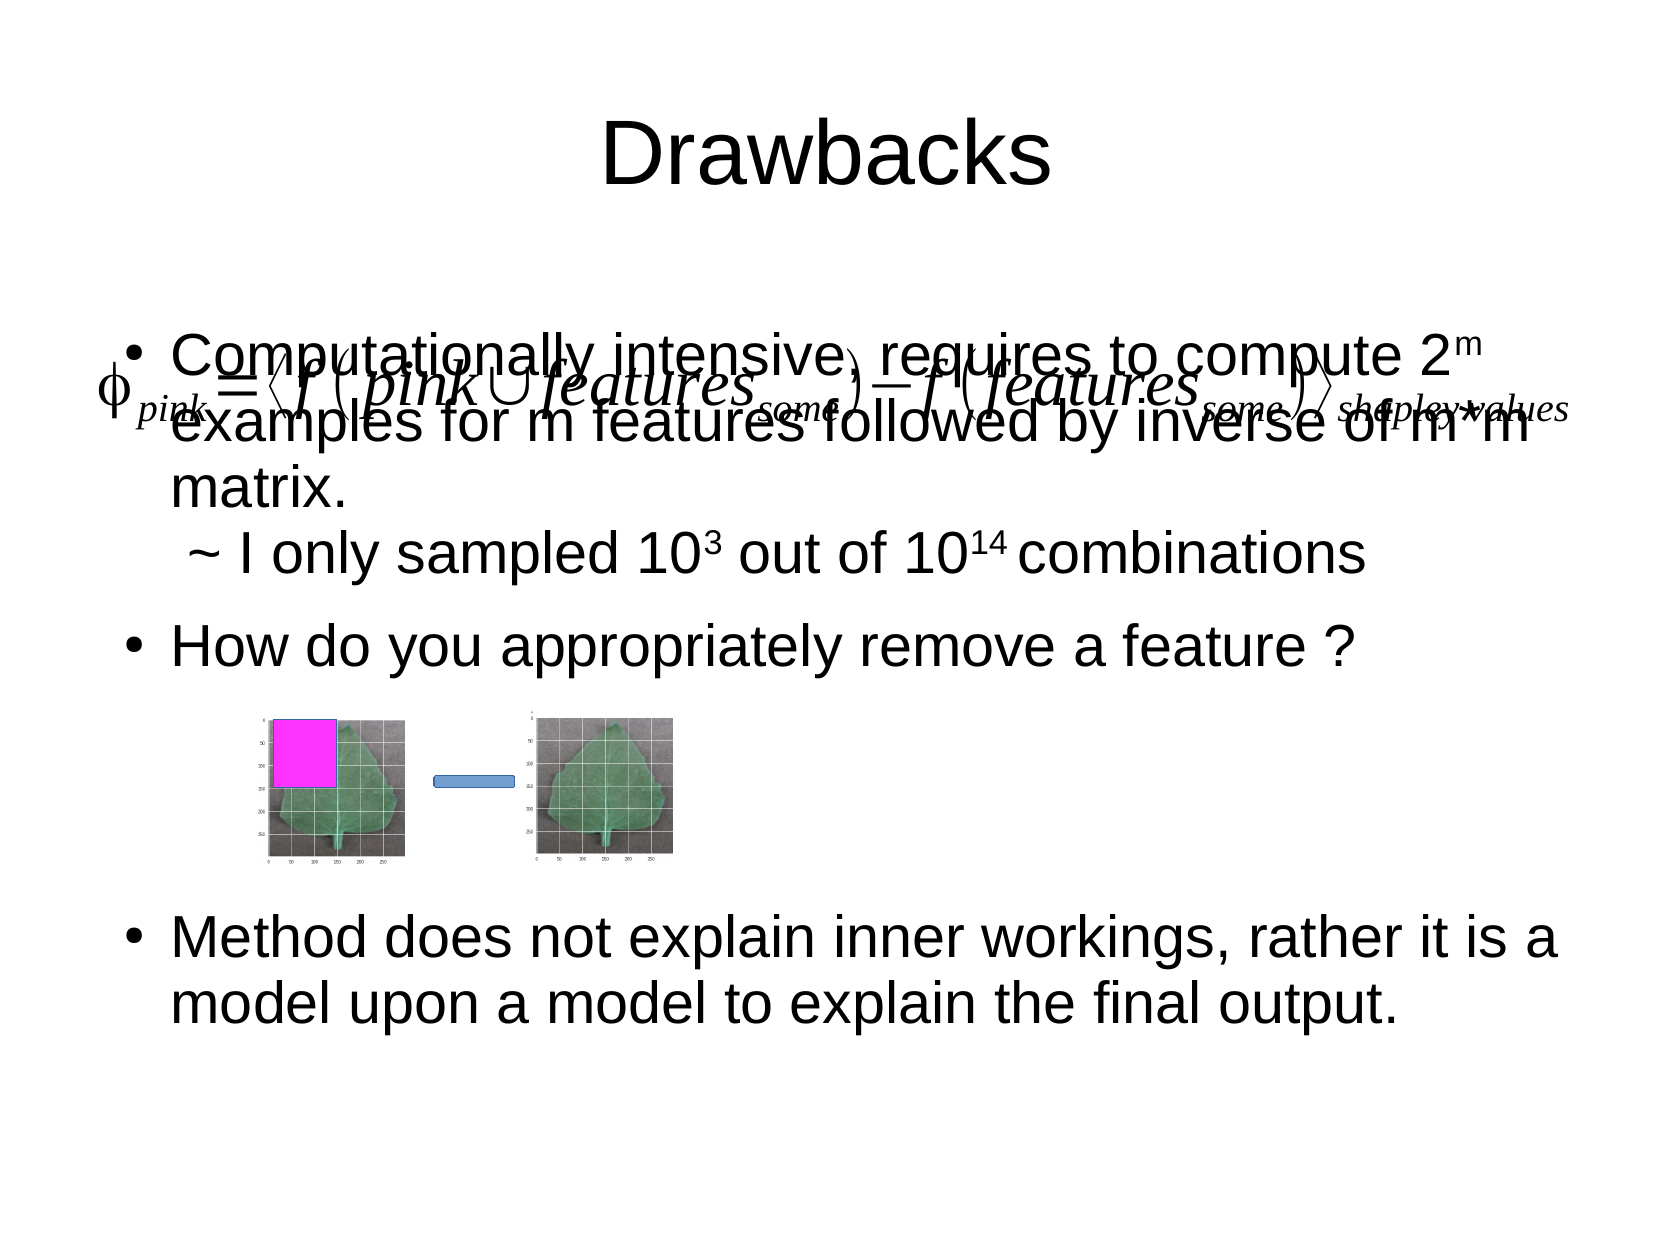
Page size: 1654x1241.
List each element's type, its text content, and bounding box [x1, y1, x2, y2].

text_box [273, 719, 337, 788]
picture [522, 708, 676, 864]
list Computationally intensive, requires to compute 2m examples for m features followed by inverse of m*m matrix. ~ I only sampled 103 out of 1014 combinations How do you appropriately remove a feature ? Method does not explain inner workings, rather it is a model upon a model to explain the final output. [107, 321, 1596, 1041]
picture [254, 715, 408, 867]
chart [89, 345, 1577, 431]
title Drawbacks [82, 49, 1571, 257]
text_box [433, 775, 515, 788]
